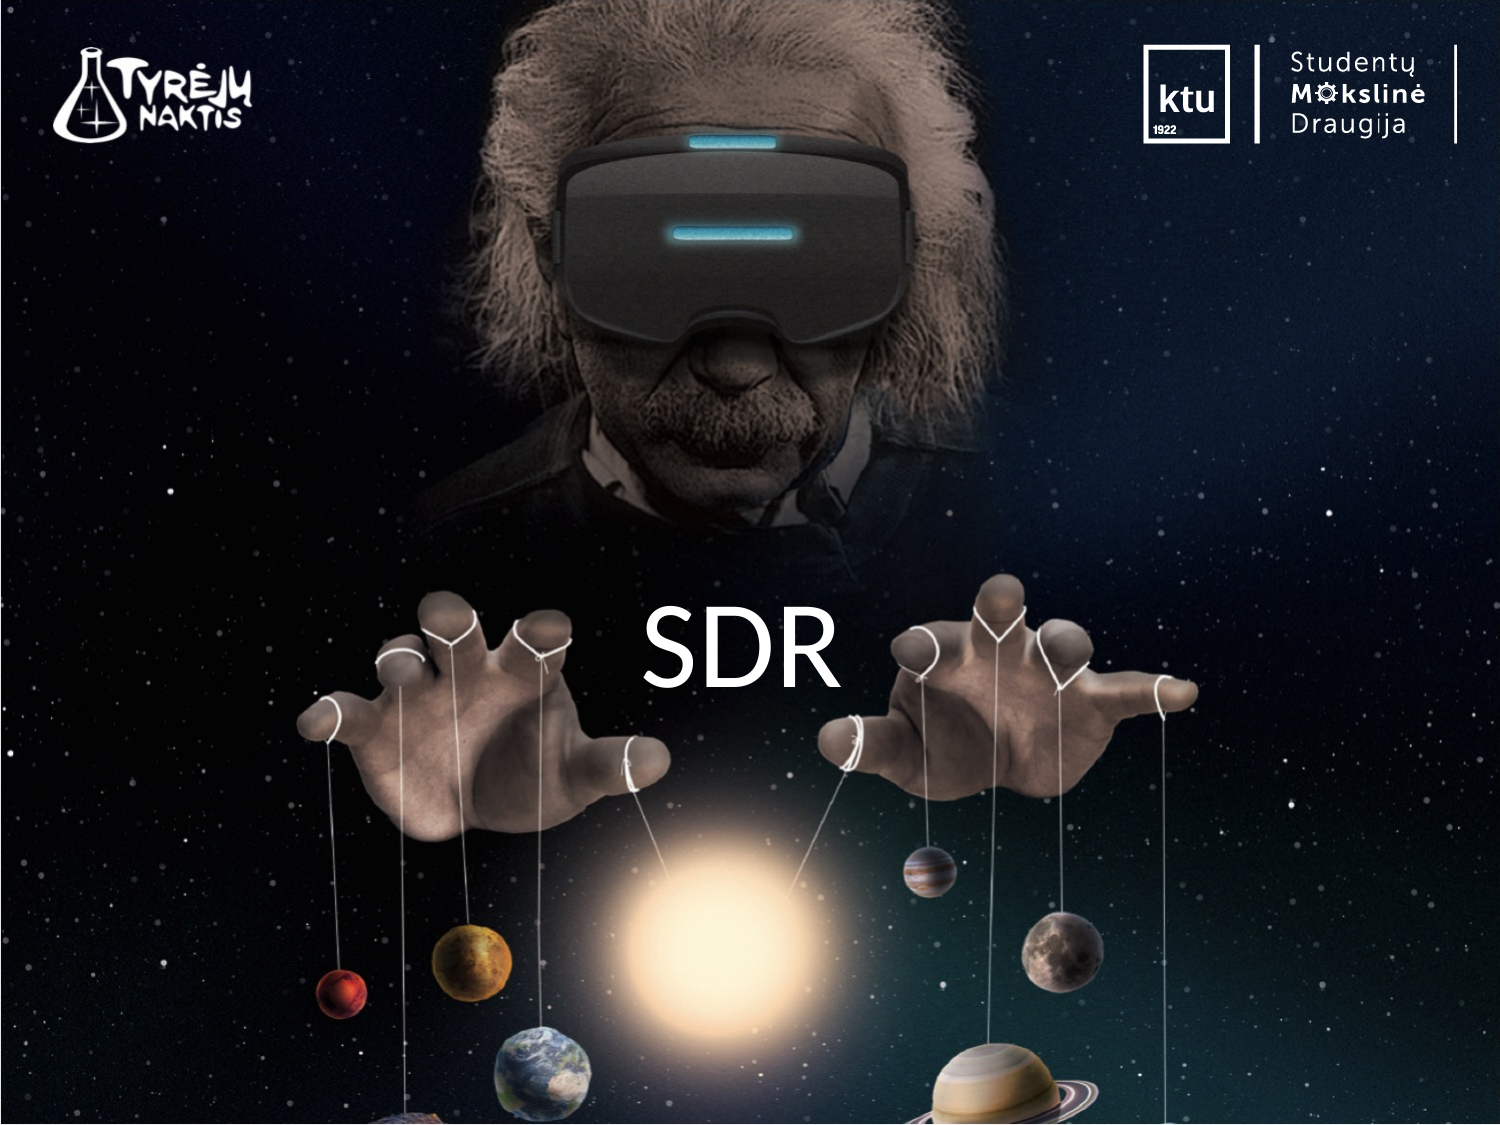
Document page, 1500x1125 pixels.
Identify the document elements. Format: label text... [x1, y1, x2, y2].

text_box SDR [625, 555, 858, 720]
picture [0, 0, 1500, 1125]
